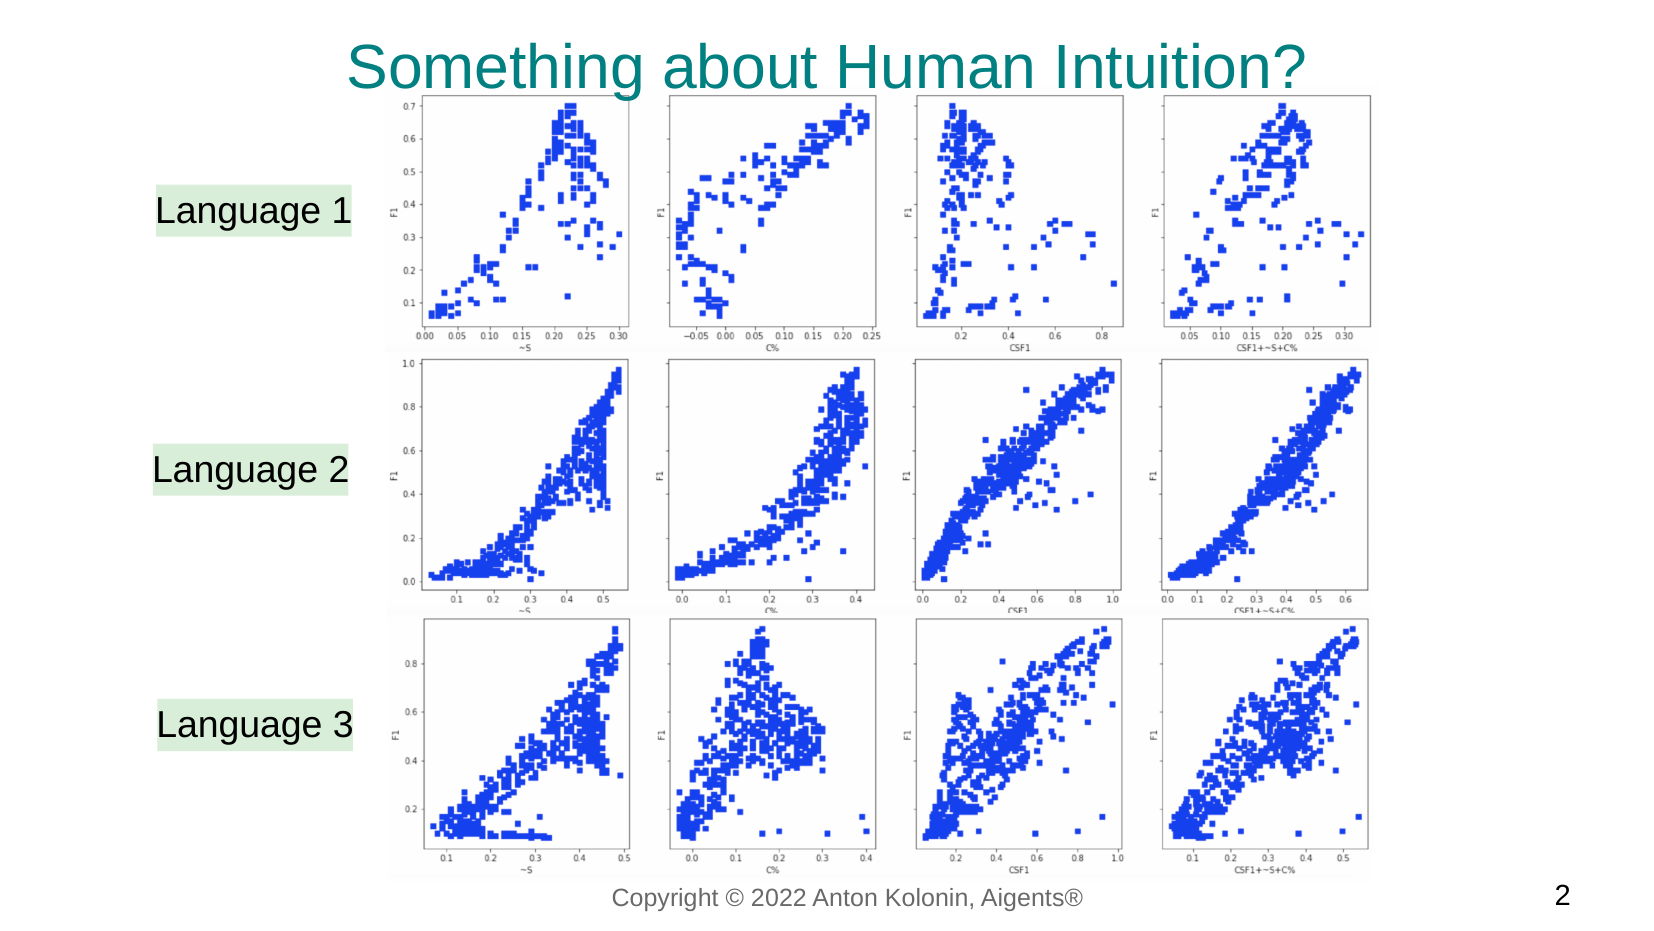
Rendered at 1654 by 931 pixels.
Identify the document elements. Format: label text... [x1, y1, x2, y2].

text_box Language 1 [156, 184, 352, 237]
text_box Language 3 [157, 698, 353, 752]
picture [385, 135, 1379, 884]
text_box Something about Human Intuition? [0, 0, 1630, 135]
text_box Language 2 [152, 443, 349, 496]
